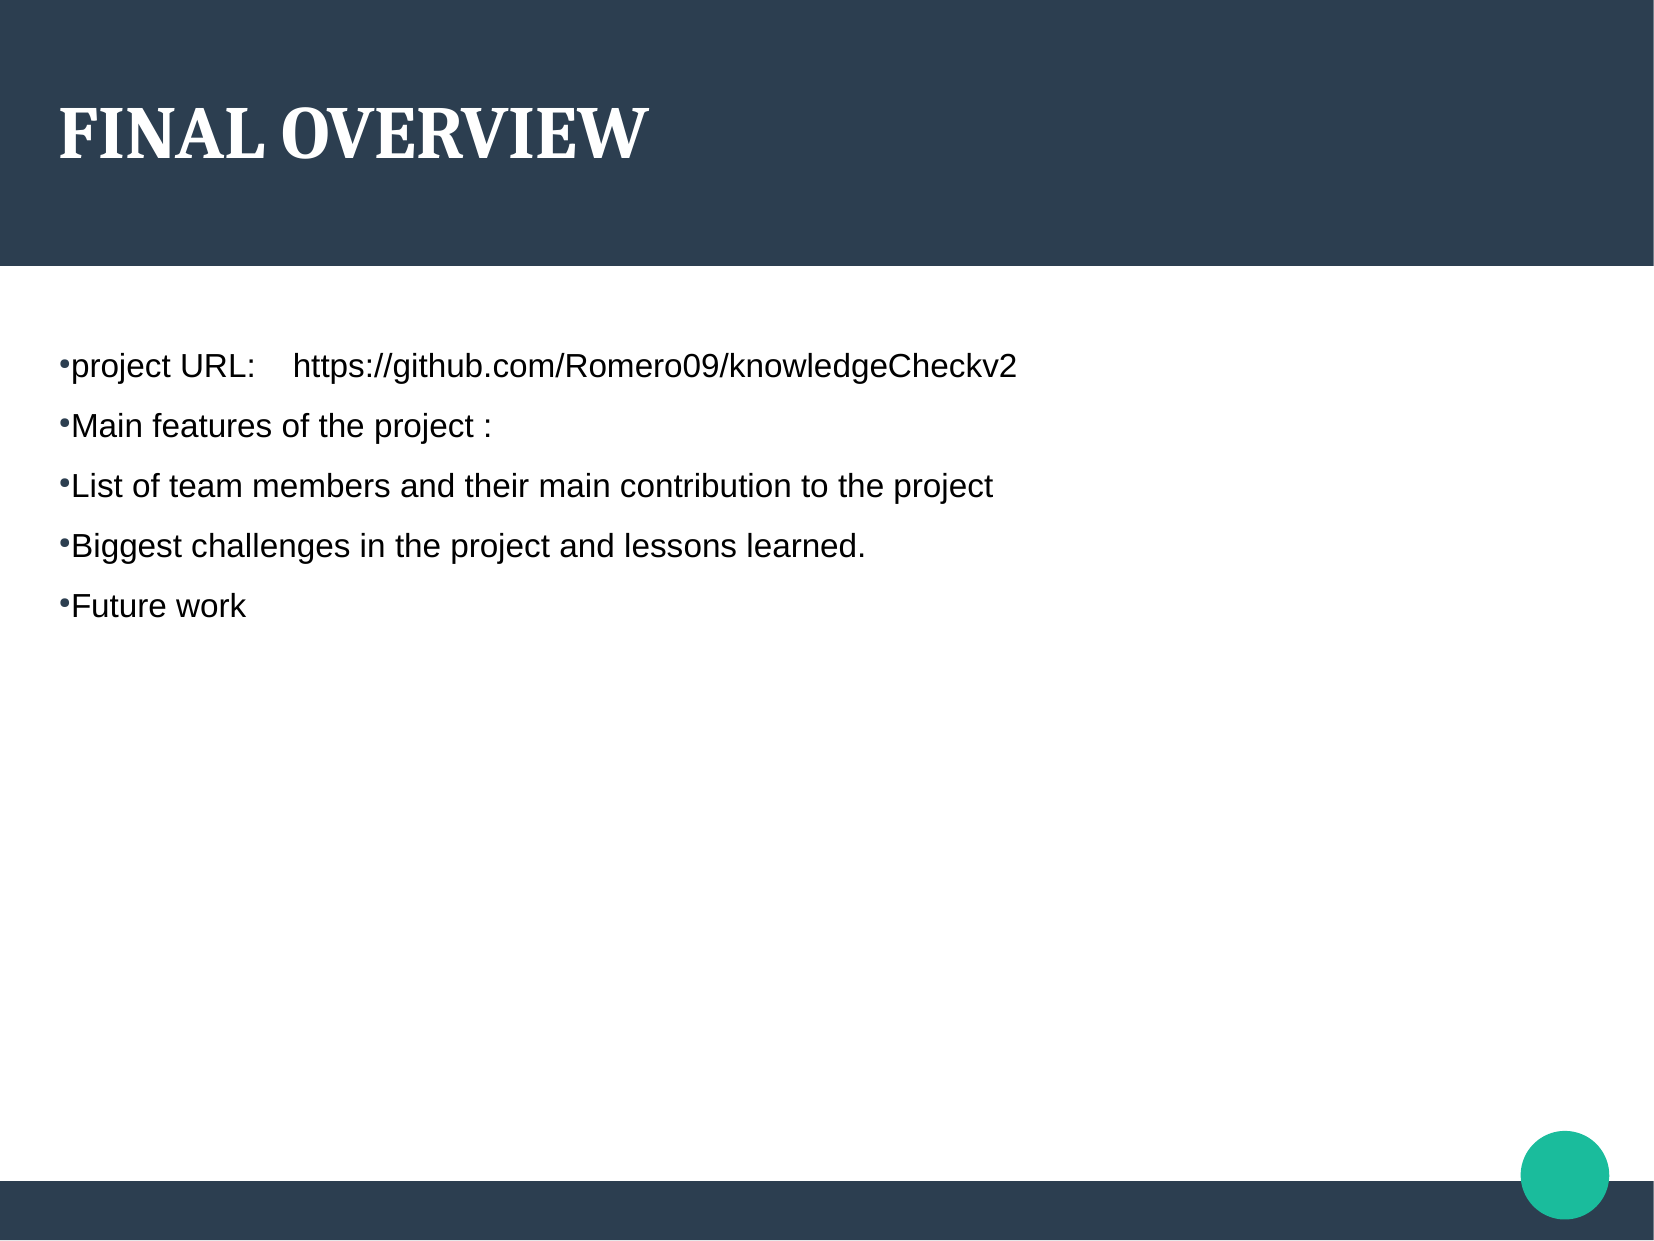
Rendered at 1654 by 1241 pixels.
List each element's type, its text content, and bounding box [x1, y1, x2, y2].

title FINAL OVERVIEW [59, 49, 1595, 207]
list project URL: https://github.com/Romero09/knowledgeCheckv2 Main features of the project : List of team members and their main contribution to the project Biggest challenges in the project and lessons learned. Future work [59, 324, 1595, 1152]
